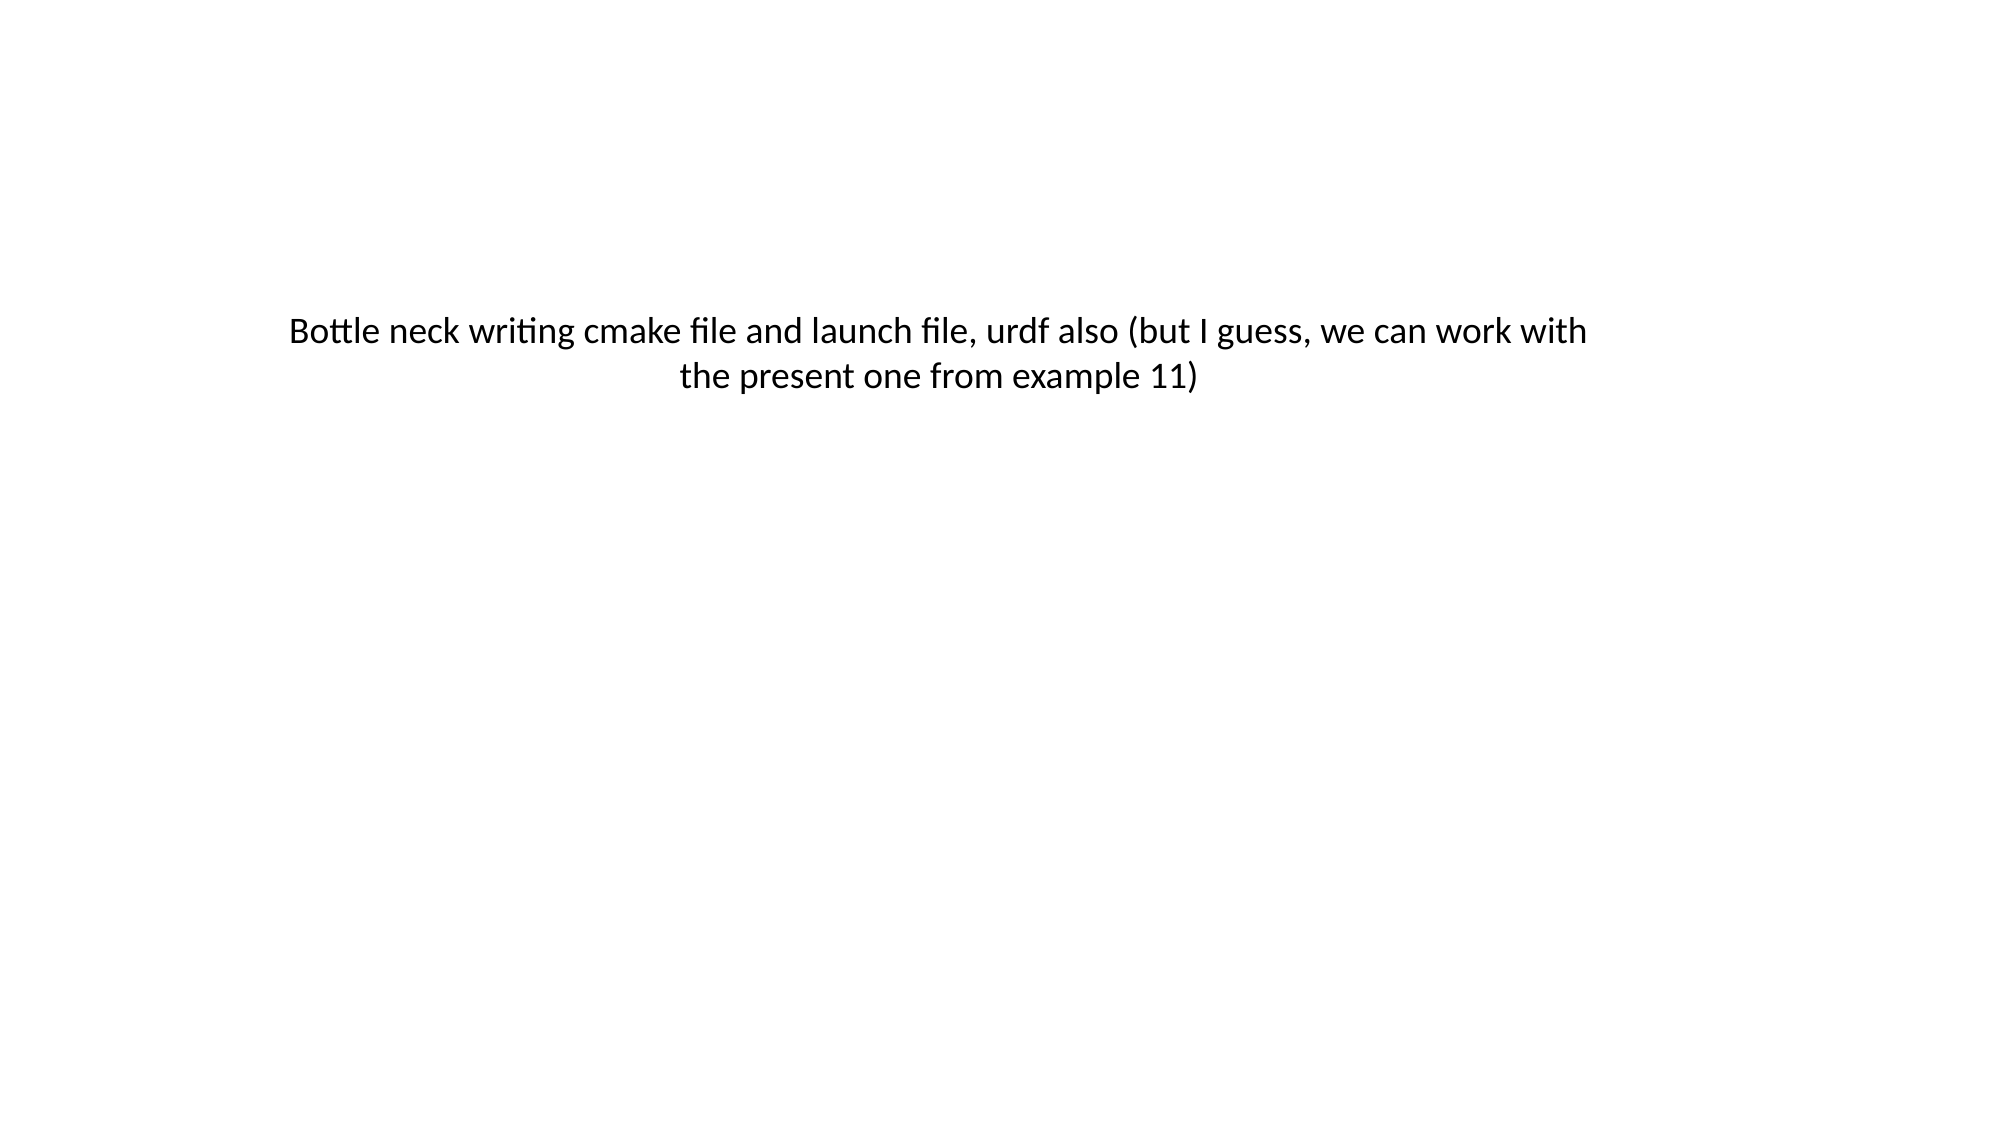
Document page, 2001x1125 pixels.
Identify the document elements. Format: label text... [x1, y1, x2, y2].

text_box Bottle neck writing cmake file and launch file, urdf also (but I guess, we can work with the present one from example 11) [249, 298, 1629, 404]
